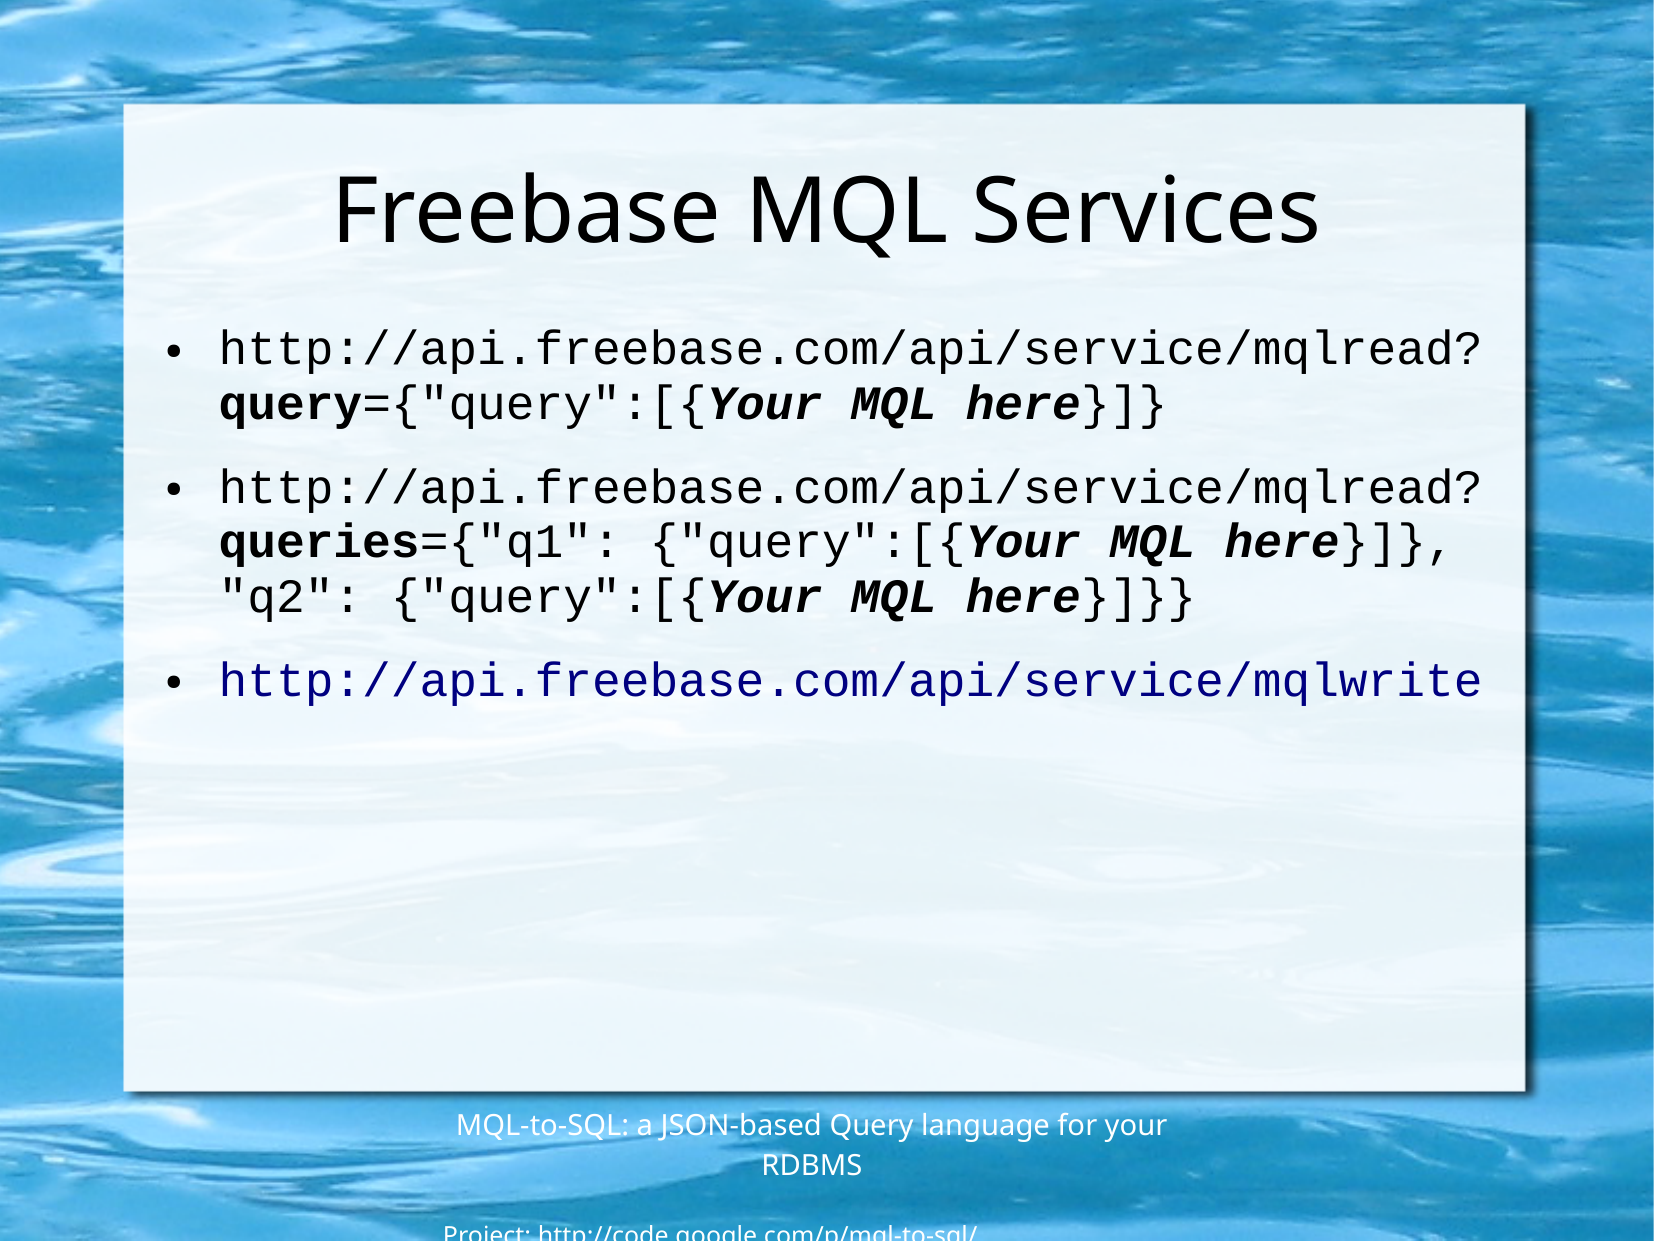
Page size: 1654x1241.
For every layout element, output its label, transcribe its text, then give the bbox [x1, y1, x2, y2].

picture [471, 1232, 478, 1241]
picture [827, 1232, 835, 1241]
picture [694, 1232, 701, 1241]
picture [780, 1232, 787, 1241]
picture [852, 1232, 859, 1241]
picture [575, 1232, 583, 1241]
picture [950, 1232, 957, 1241]
picture [914, 1232, 921, 1241]
picture [643, 1232, 650, 1241]
picture [861, 1232, 867, 1241]
picture [804, 1232, 810, 1241]
picture [725, 1232, 732, 1241]
picture [0, 0, 1654, 1241]
picture [679, 1232, 686, 1241]
picture [628, 1232, 635, 1241]
picture [876, 1232, 883, 1241]
picture [710, 1232, 717, 1241]
list http://api.freebase.com/api/service/mqlread?query={"query":[{Your MQL here}]} http://api.freebase.com/api/service/mqlread?queries={"q1": {"query":[{Your MQL here}]}, "q2": {"query":[{Your MQL here}]}} http://api.freebase.com/api/service/mqlwrite [147, 324, 1506, 1049]
picture [795, 1232, 802, 1241]
picture [541, 1232, 548, 1241]
picture [447, 1228, 454, 1235]
title Freebase MQL Services [147, 118, 1506, 296]
